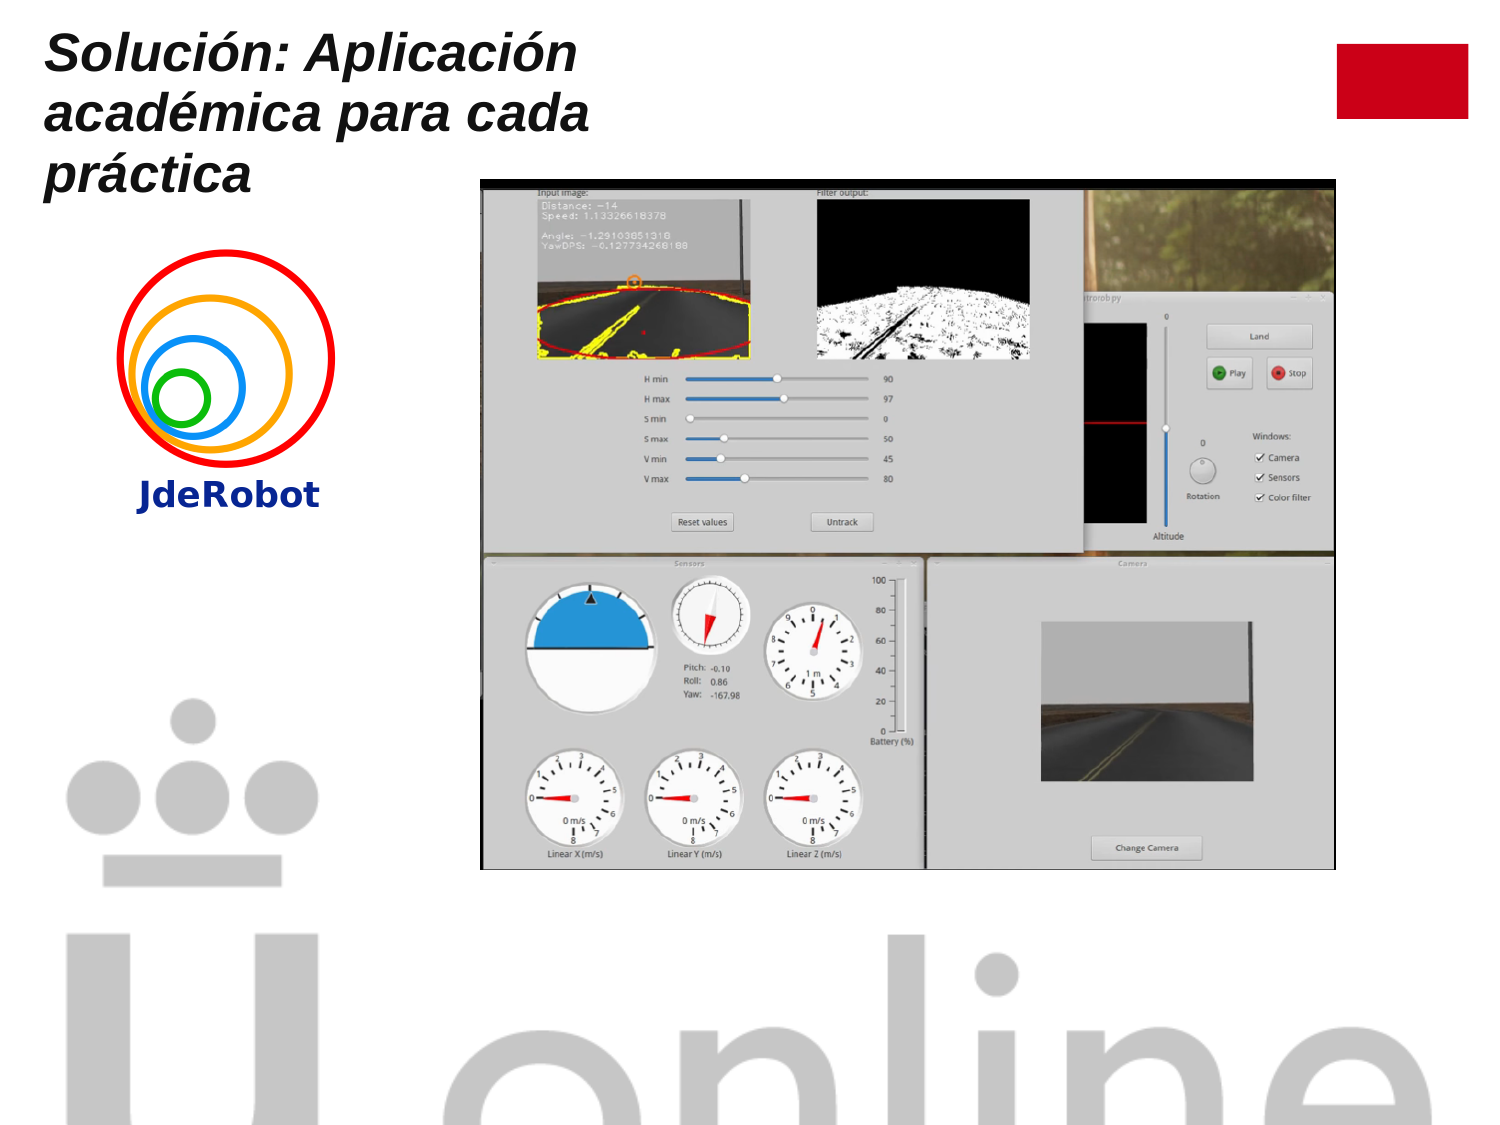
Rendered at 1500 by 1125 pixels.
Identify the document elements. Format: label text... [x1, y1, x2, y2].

text_box Solución: Aplicación académica para cada práctica [30, 15, 796, 165]
picture [54, 179, 1446, 1125]
picture [75, 224, 376, 526]
